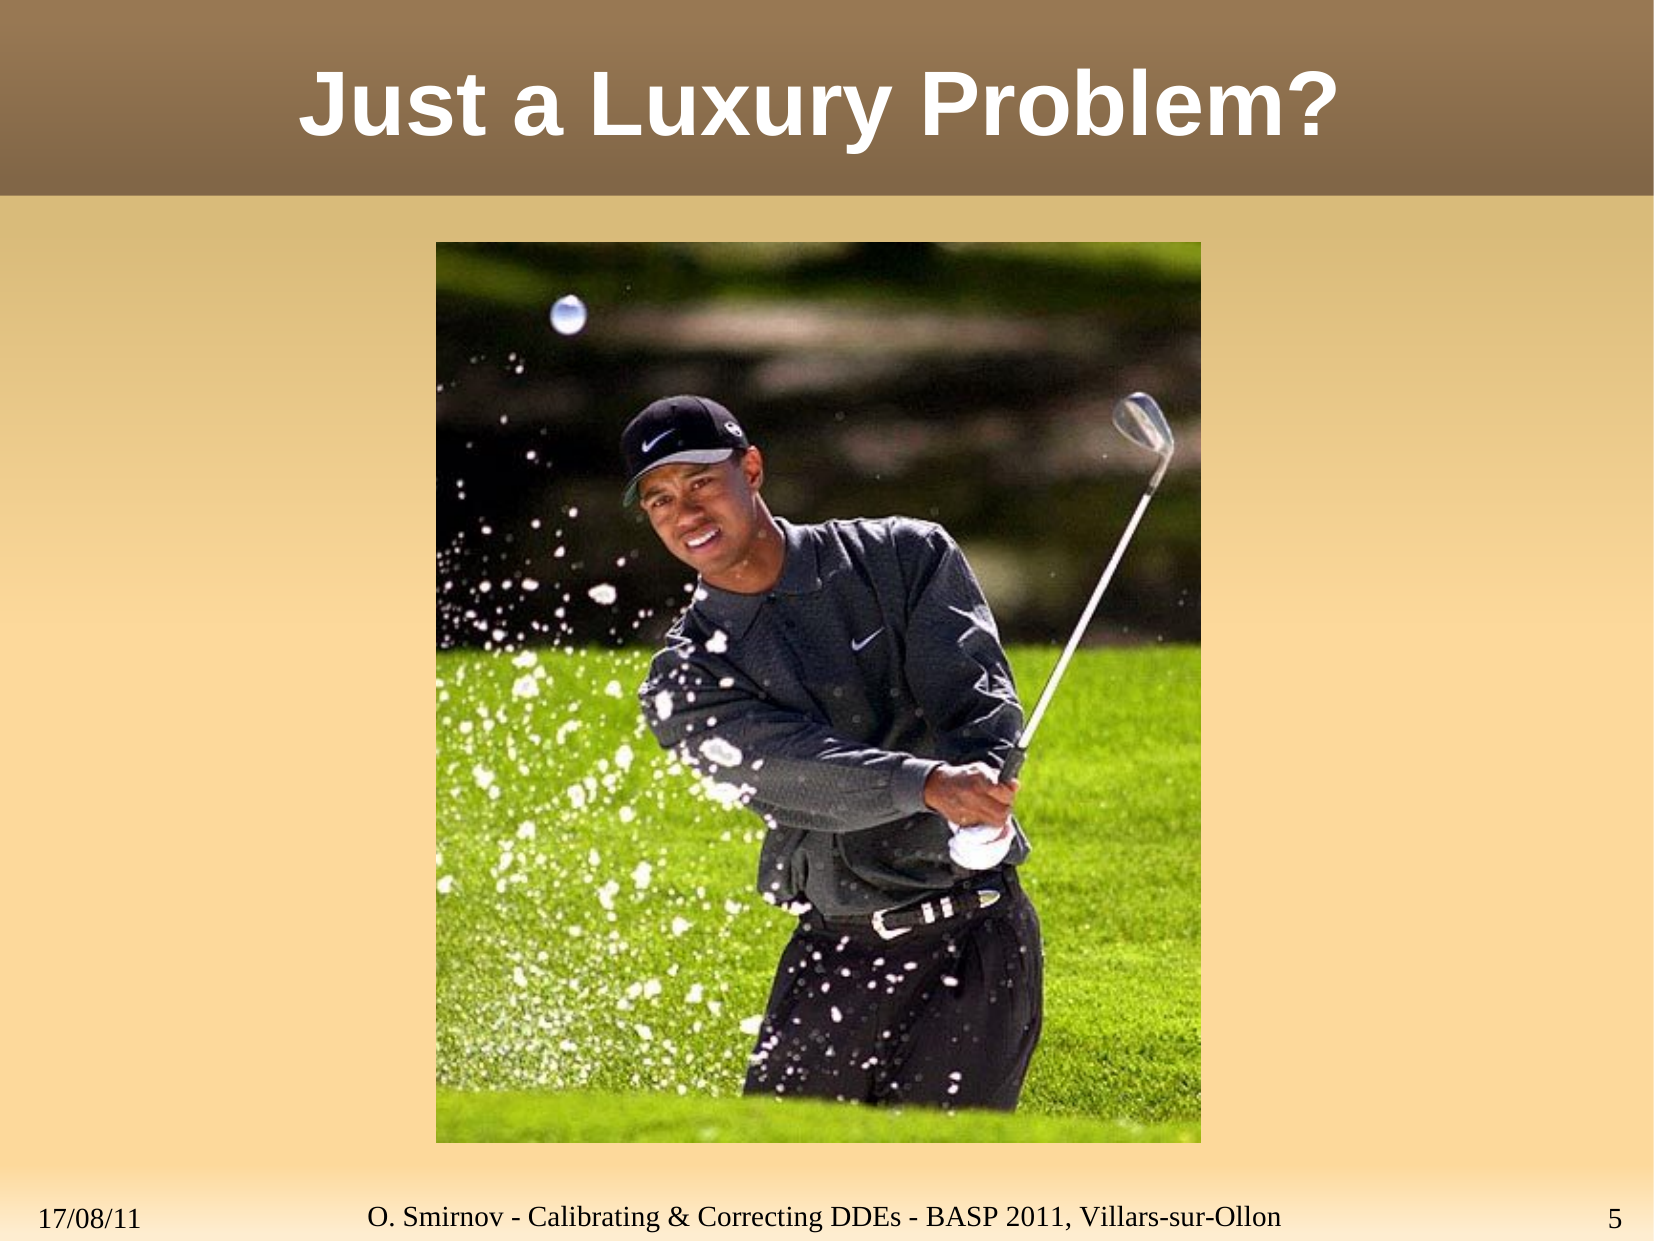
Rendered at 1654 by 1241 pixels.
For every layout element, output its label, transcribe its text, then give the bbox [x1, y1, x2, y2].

title Just a Luxury Problem? [76, 0, 1565, 208]
picture [0, 0, 1654, 1241]
